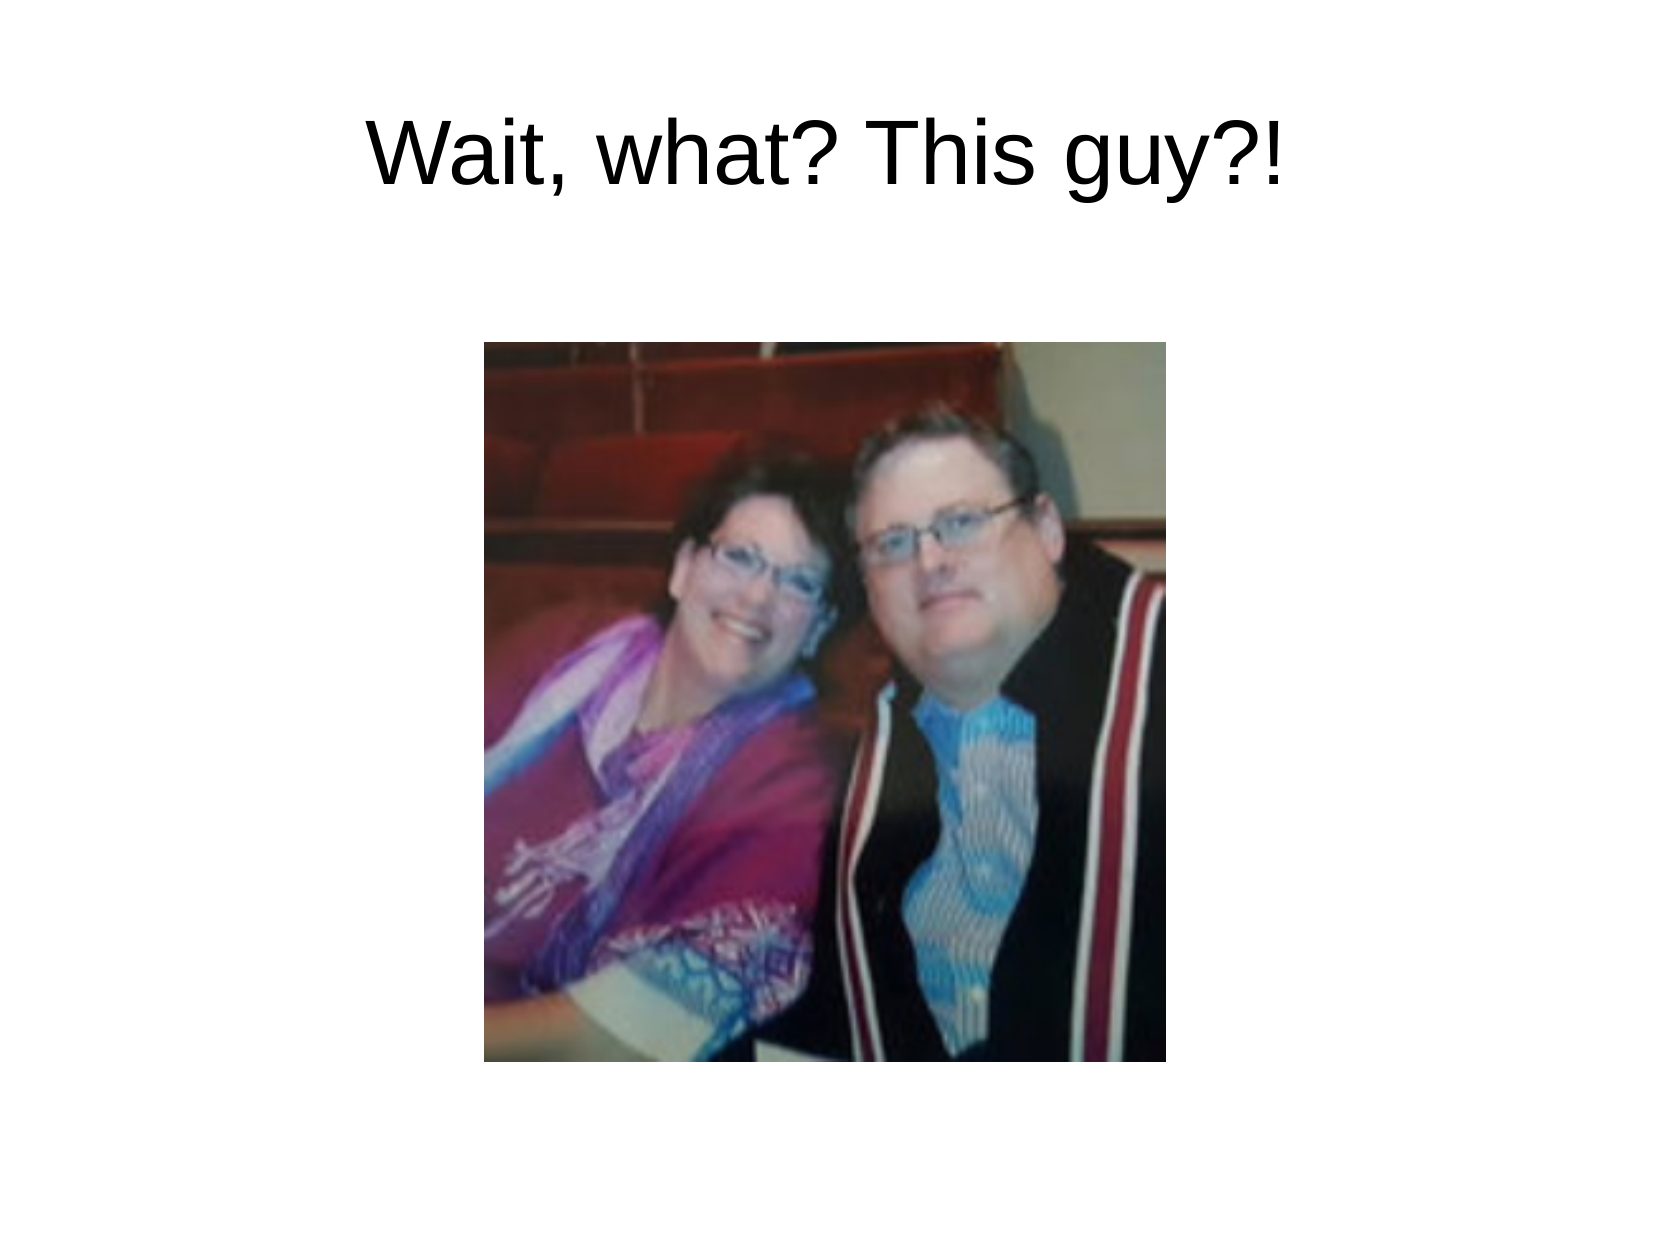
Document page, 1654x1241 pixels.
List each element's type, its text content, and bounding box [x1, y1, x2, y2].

title Wait, what? This guy?! [82, 49, 1571, 257]
picture [484, 342, 1166, 1062]
